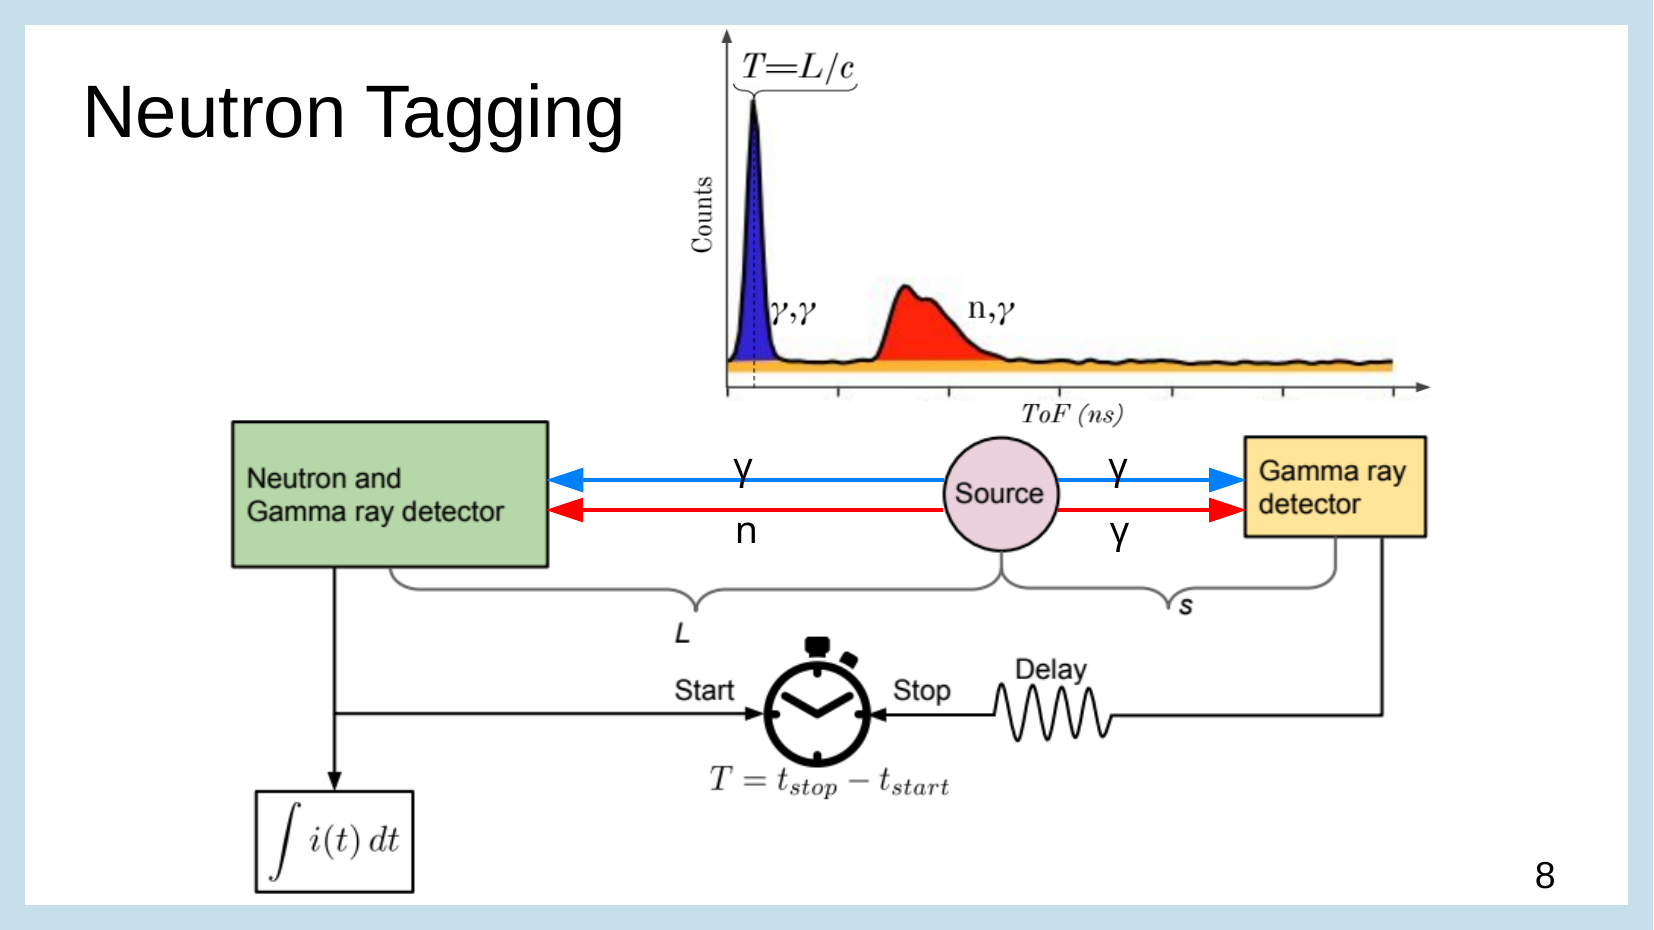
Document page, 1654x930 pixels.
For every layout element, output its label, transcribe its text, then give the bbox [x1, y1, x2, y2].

text_box n γ [645, 496, 1247, 549]
picture [225, 29, 1445, 897]
text_box γ γ [643, 431, 1246, 485]
title Neutron Tagging [82, 35, 1234, 189]
